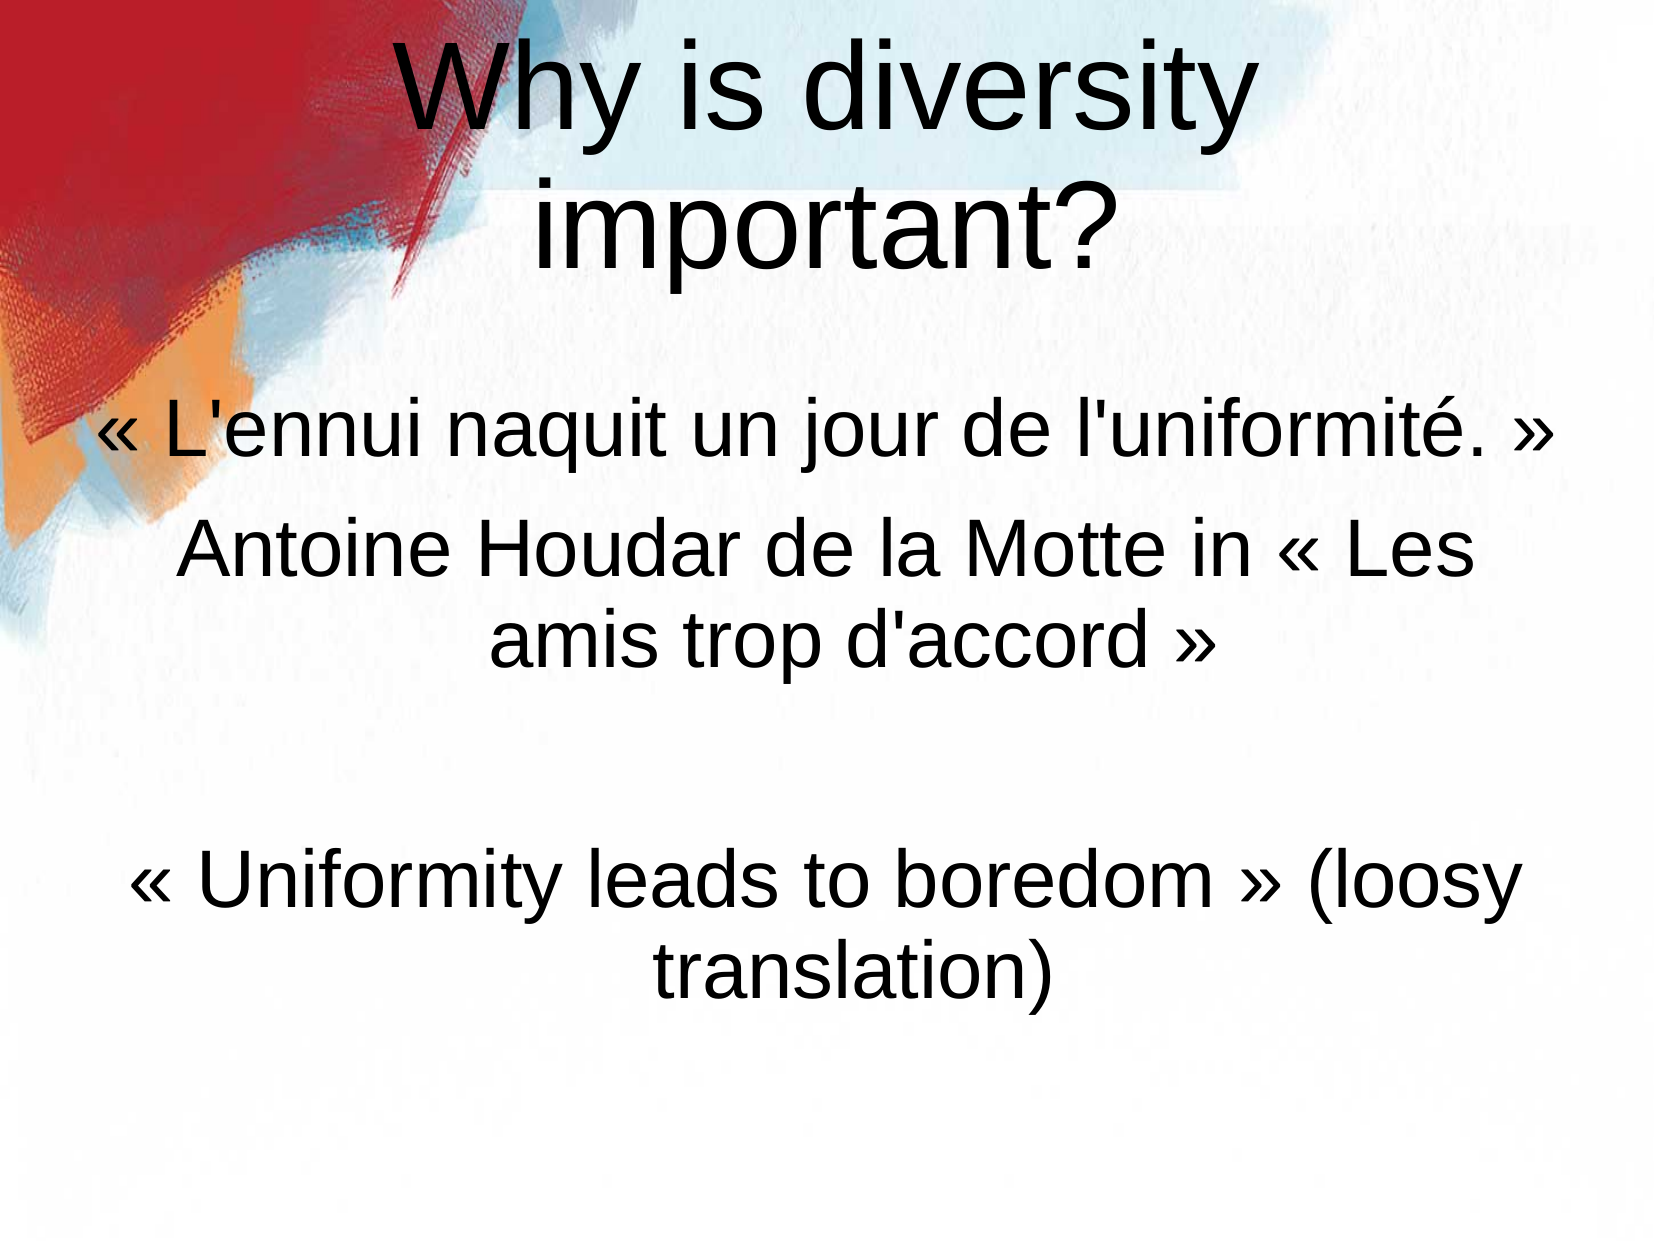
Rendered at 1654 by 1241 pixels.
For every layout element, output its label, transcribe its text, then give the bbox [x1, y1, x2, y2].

picture [0, 0, 1654, 1241]
list « L'ennui naquit un jour de l'uniformité. » Antoine Houdar de la Motte in « Les amis trop d'accord » « Uniformity leads to boredom » (loosy translation) [82, 378, 1571, 1098]
title Why is diversity important? [82, 8, 1571, 297]
